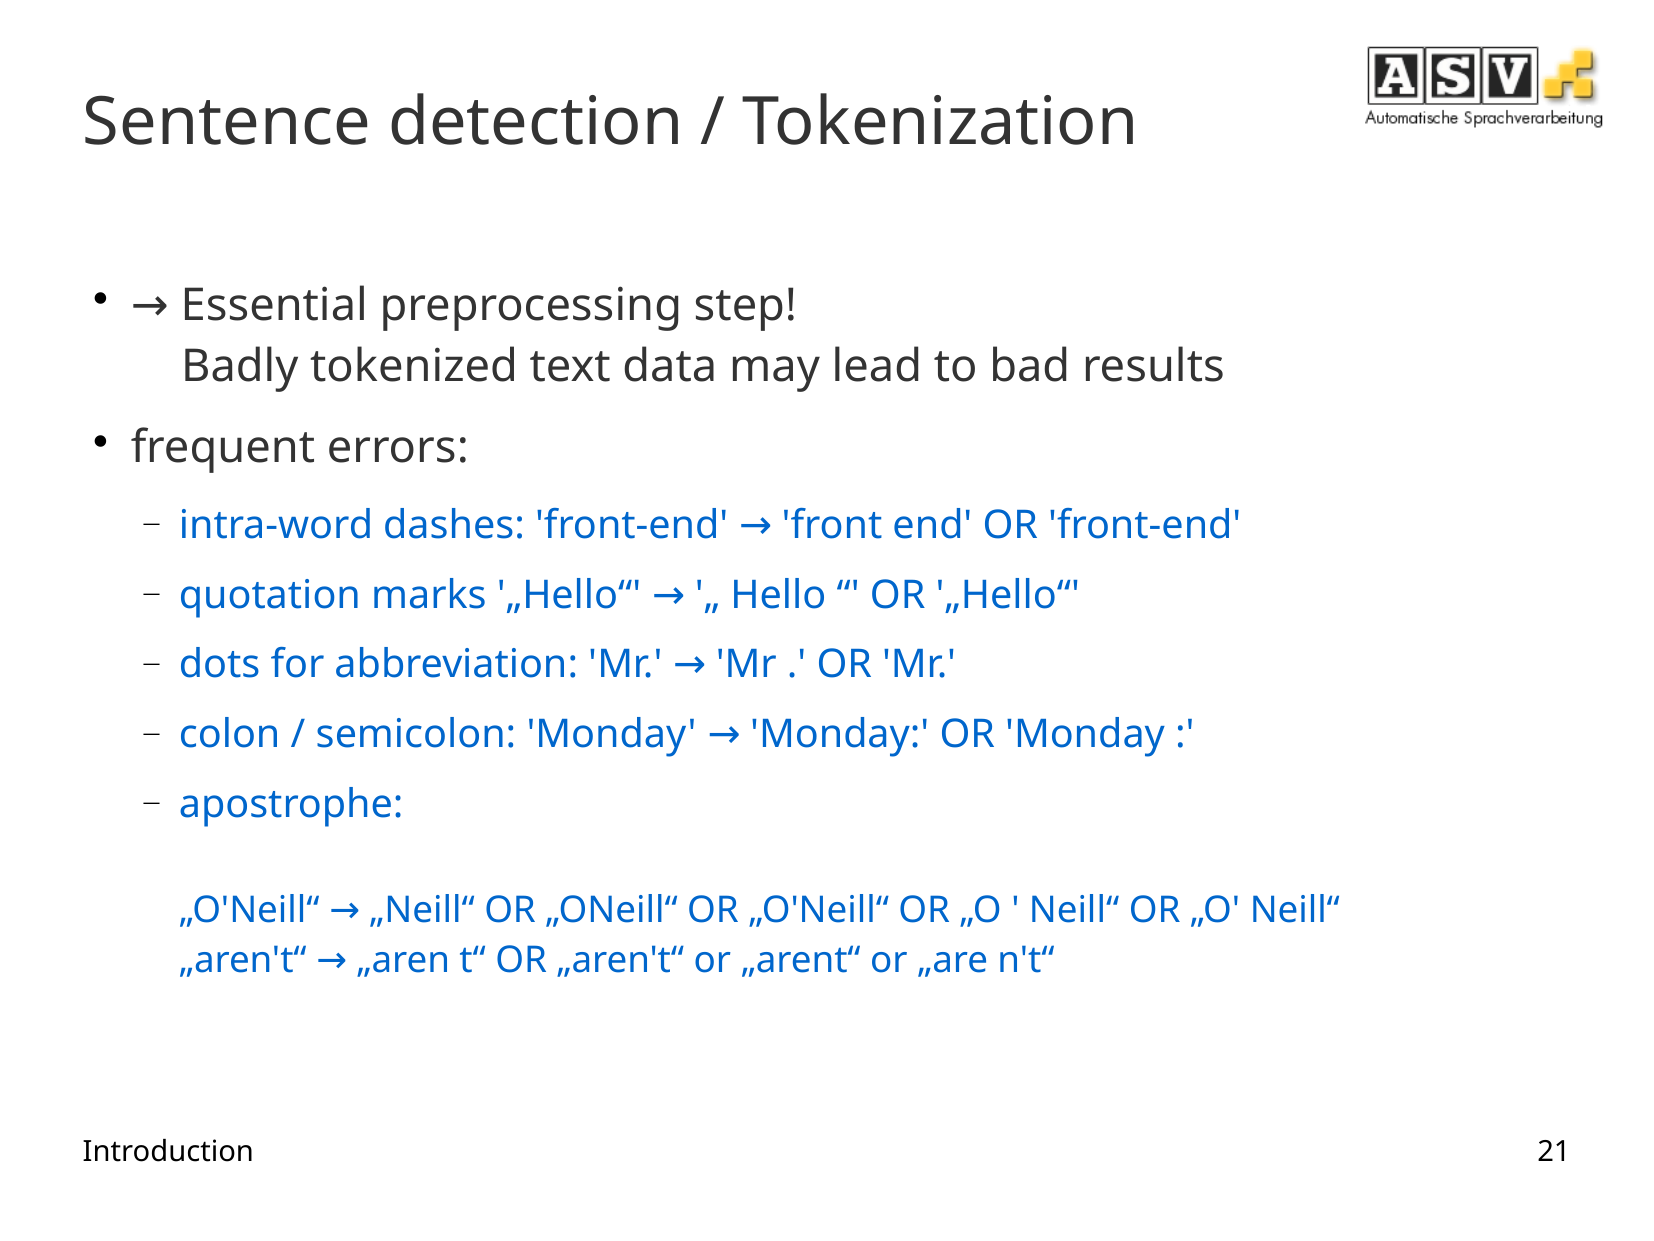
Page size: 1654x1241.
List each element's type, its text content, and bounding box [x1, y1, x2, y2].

title Sentence detection / Tokenization [82, 49, 1347, 189]
list → Essential preprocessing step! Badly tokenized text data may lead to bad results frequent errors: intra-word dashes: 'front-end' → 'front end' OR 'front-end' quotation marks '„Hello“' → '„ Hello “' OR '„Hello“' dots for abbreviation: 'Mr.' → 'Mr .' OR 'Mr.' colon / semicolon: 'Monday' → 'Monday:' OR 'Monday :' apostrophe: „O'Neill“ → „Neill“ OR „ONeill“ OR „O'Neill“ OR „O ' Neill“ OR „O' Neill“ „aren't“ → „aren t“ OR „aren't“ or „arent“ or „are n't“ [82, 271, 1538, 991]
picture [1364, 43, 1605, 129]
